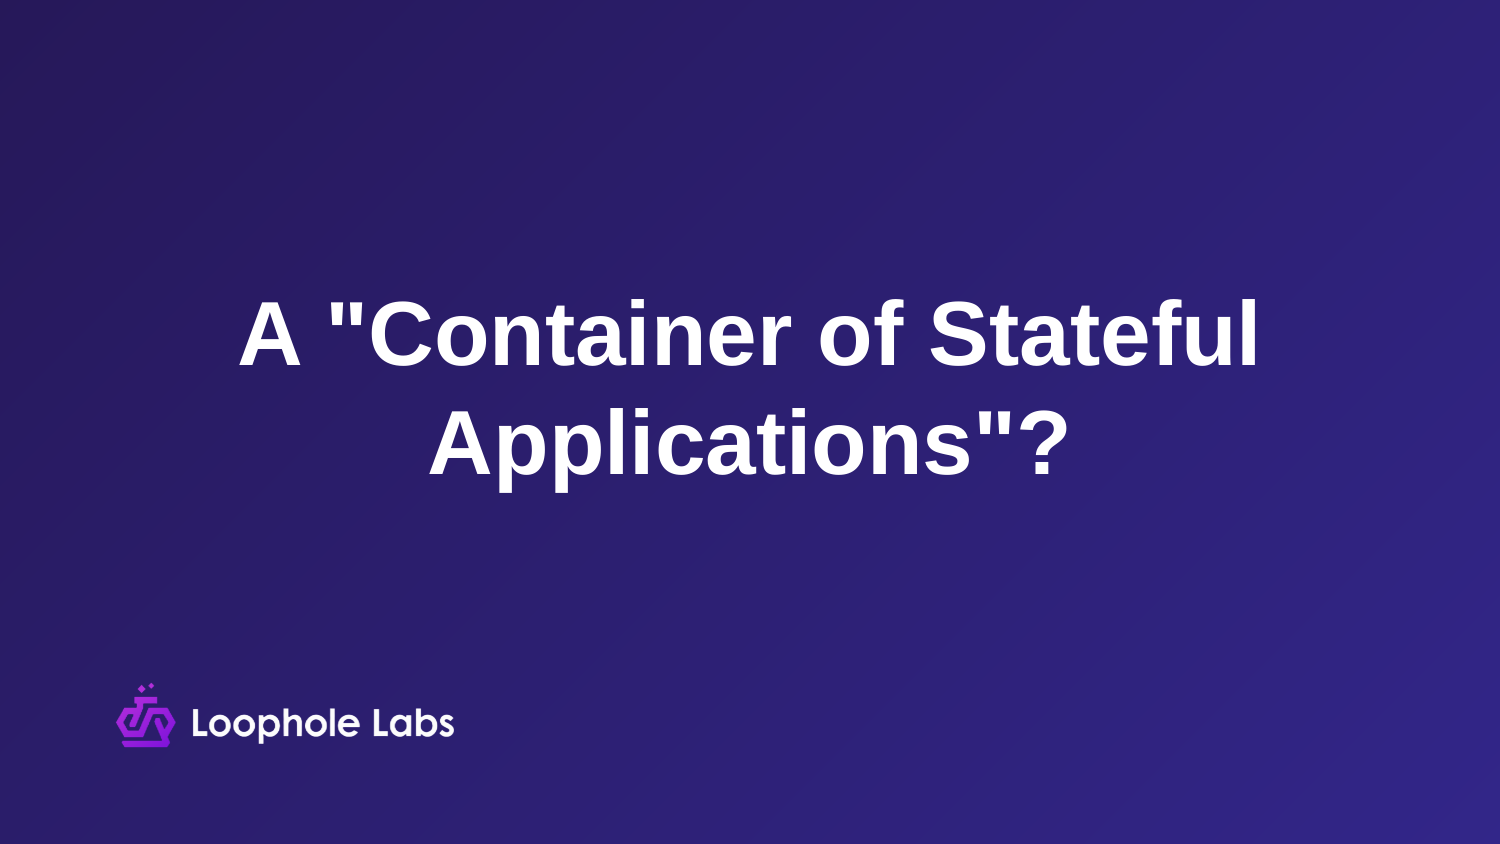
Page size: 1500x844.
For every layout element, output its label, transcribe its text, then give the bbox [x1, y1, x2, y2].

title A "Container of Stateful Applications"? [51, 258, 1449, 509]
picture [96, 661, 465, 773]
